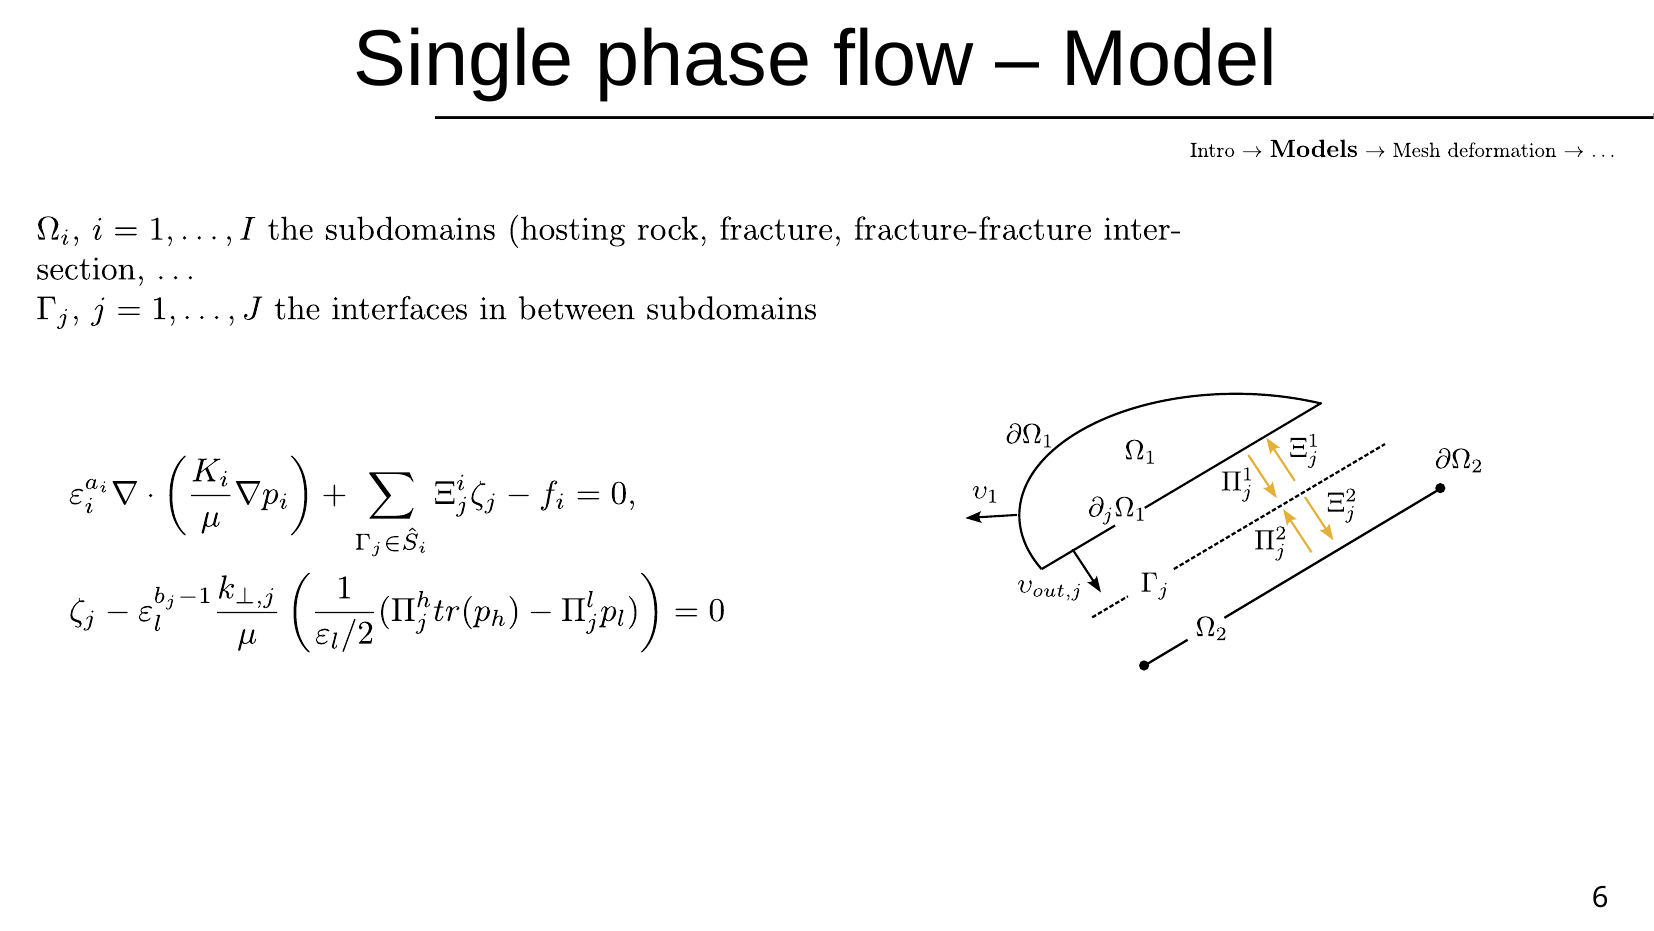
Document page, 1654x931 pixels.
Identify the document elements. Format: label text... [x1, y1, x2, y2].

picture [36, 213, 1182, 331]
picture [69, 455, 724, 653]
picture [1190, 139, 1614, 158]
picture [965, 393, 1483, 671]
title Single phase flow – Model [0, 0, 1654, 117]
